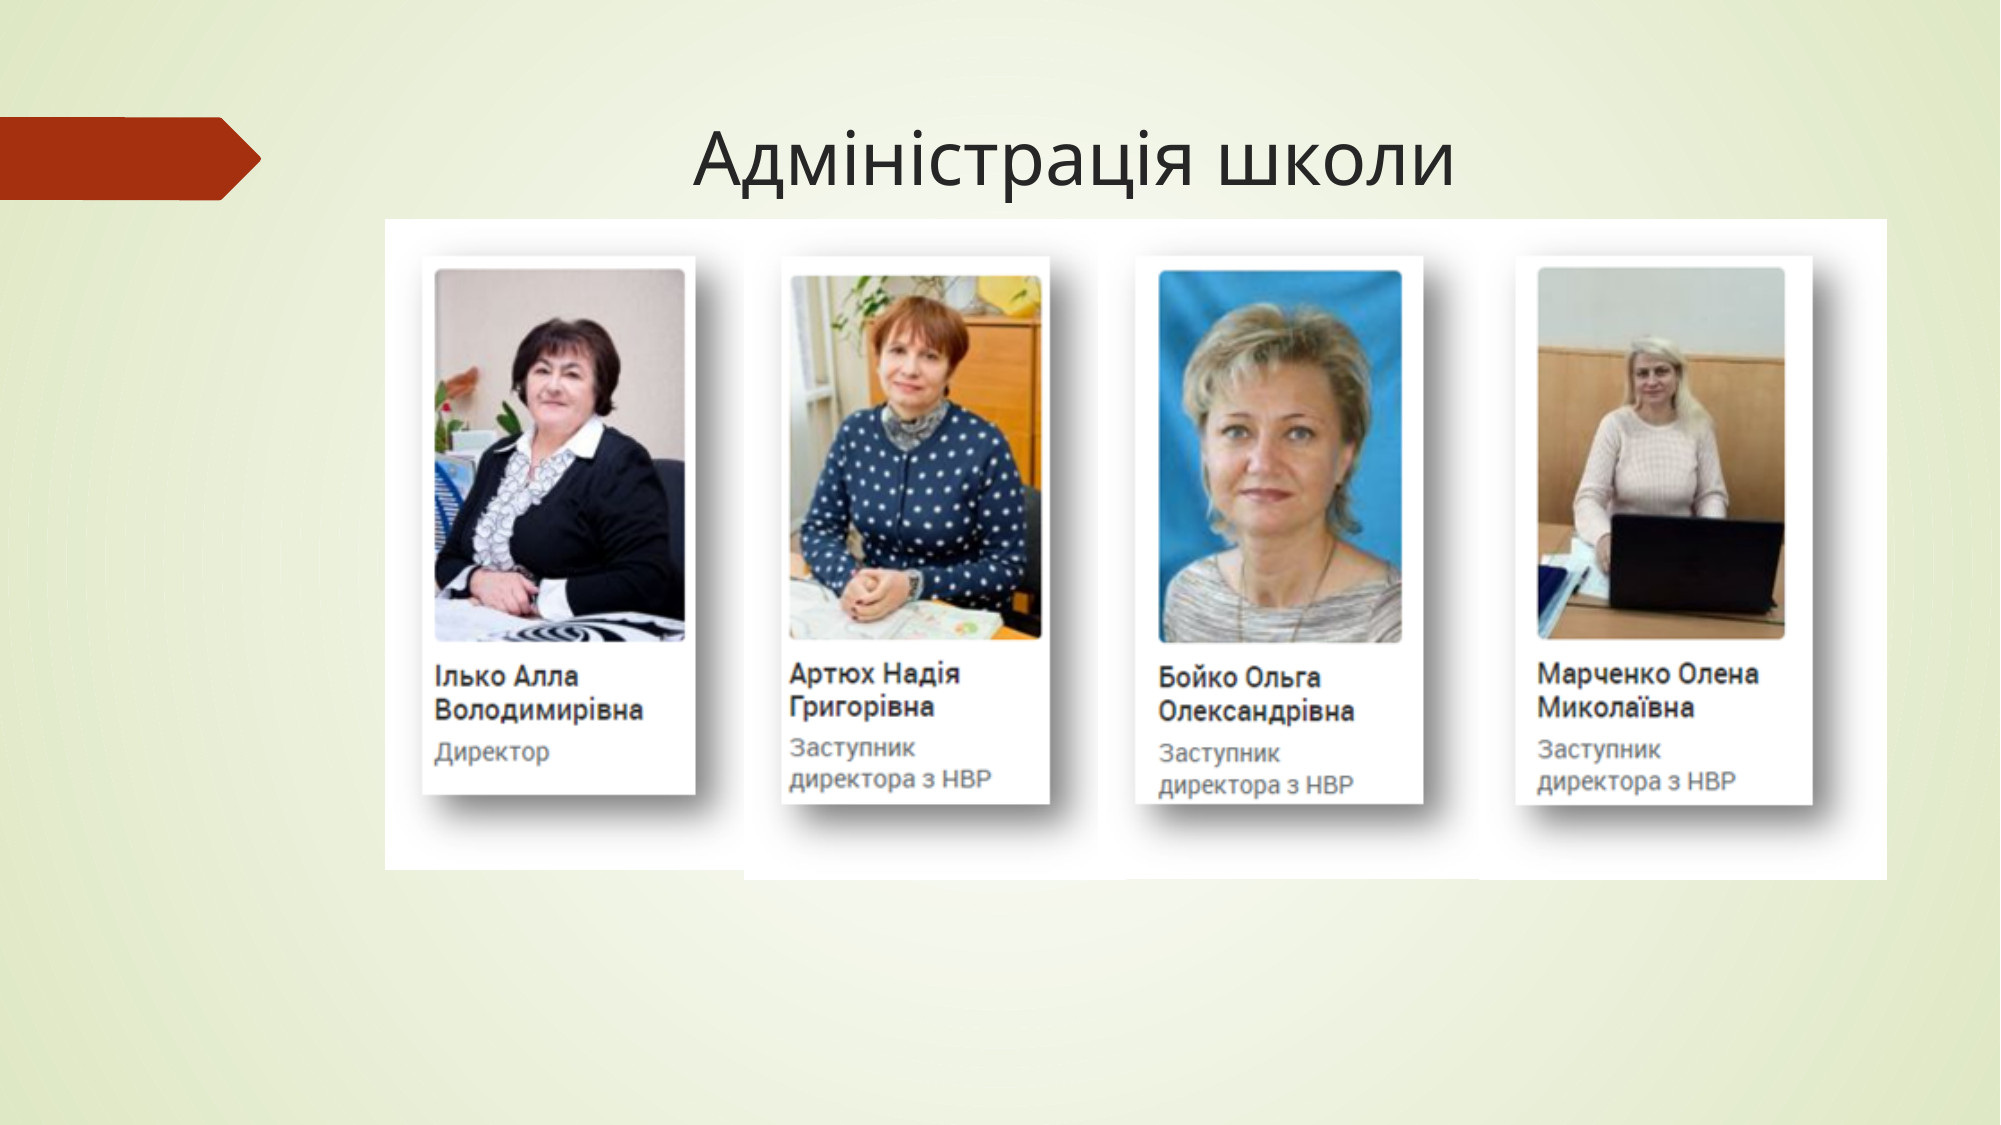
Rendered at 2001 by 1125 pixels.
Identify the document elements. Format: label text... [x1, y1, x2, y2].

picture [385, 219, 1887, 880]
title Адміністрація школи [425, 102, 1888, 313]
